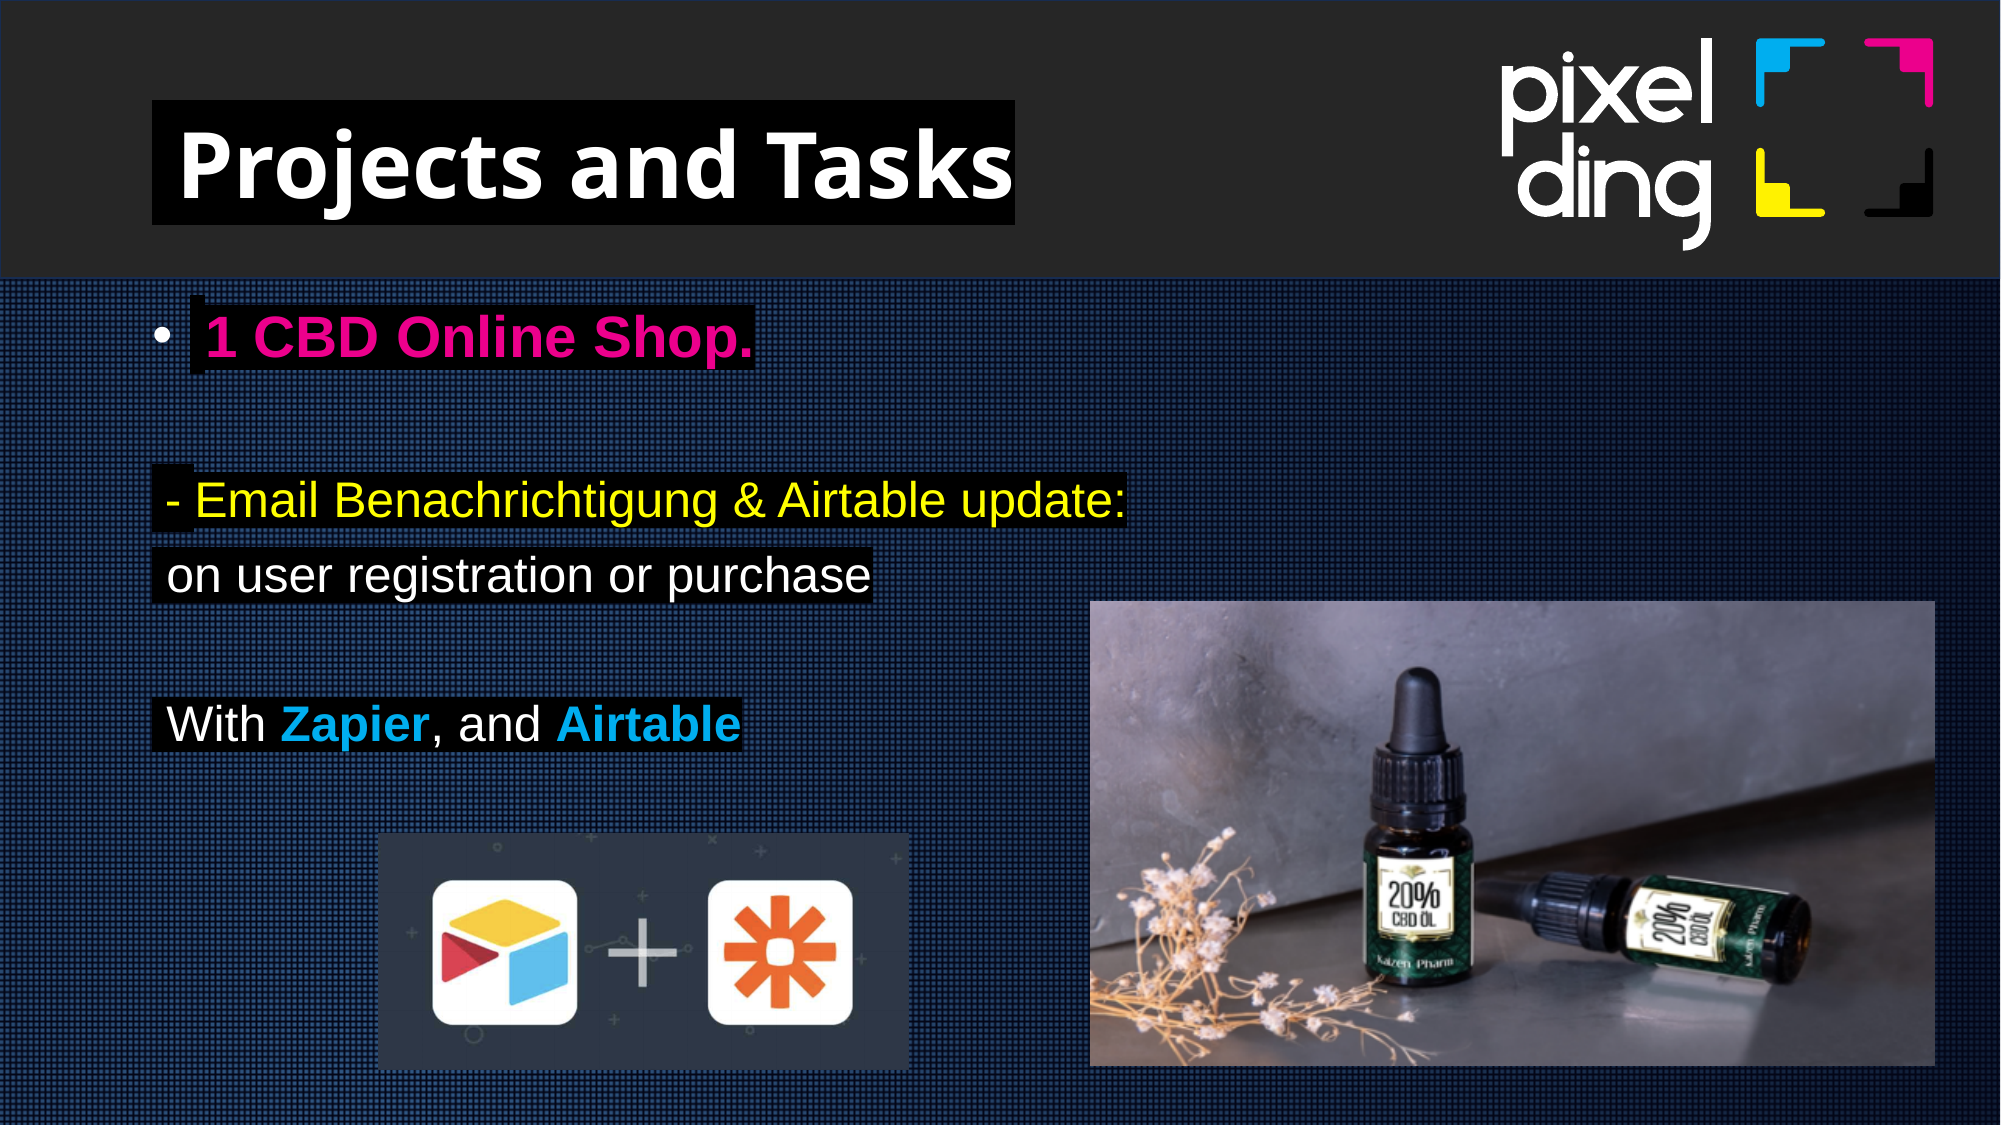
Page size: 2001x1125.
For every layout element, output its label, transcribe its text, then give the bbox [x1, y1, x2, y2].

picture [1090, 601, 1935, 1066]
picture [378, 833, 909, 1070]
list 1 CBD Online Shop. - Email Benachrichtigung & Airtable update: on user registration or purchase With Zapier, and Airtable [137, 299, 1863, 1014]
title Projects and Tasks [137, 59, 1863, 278]
